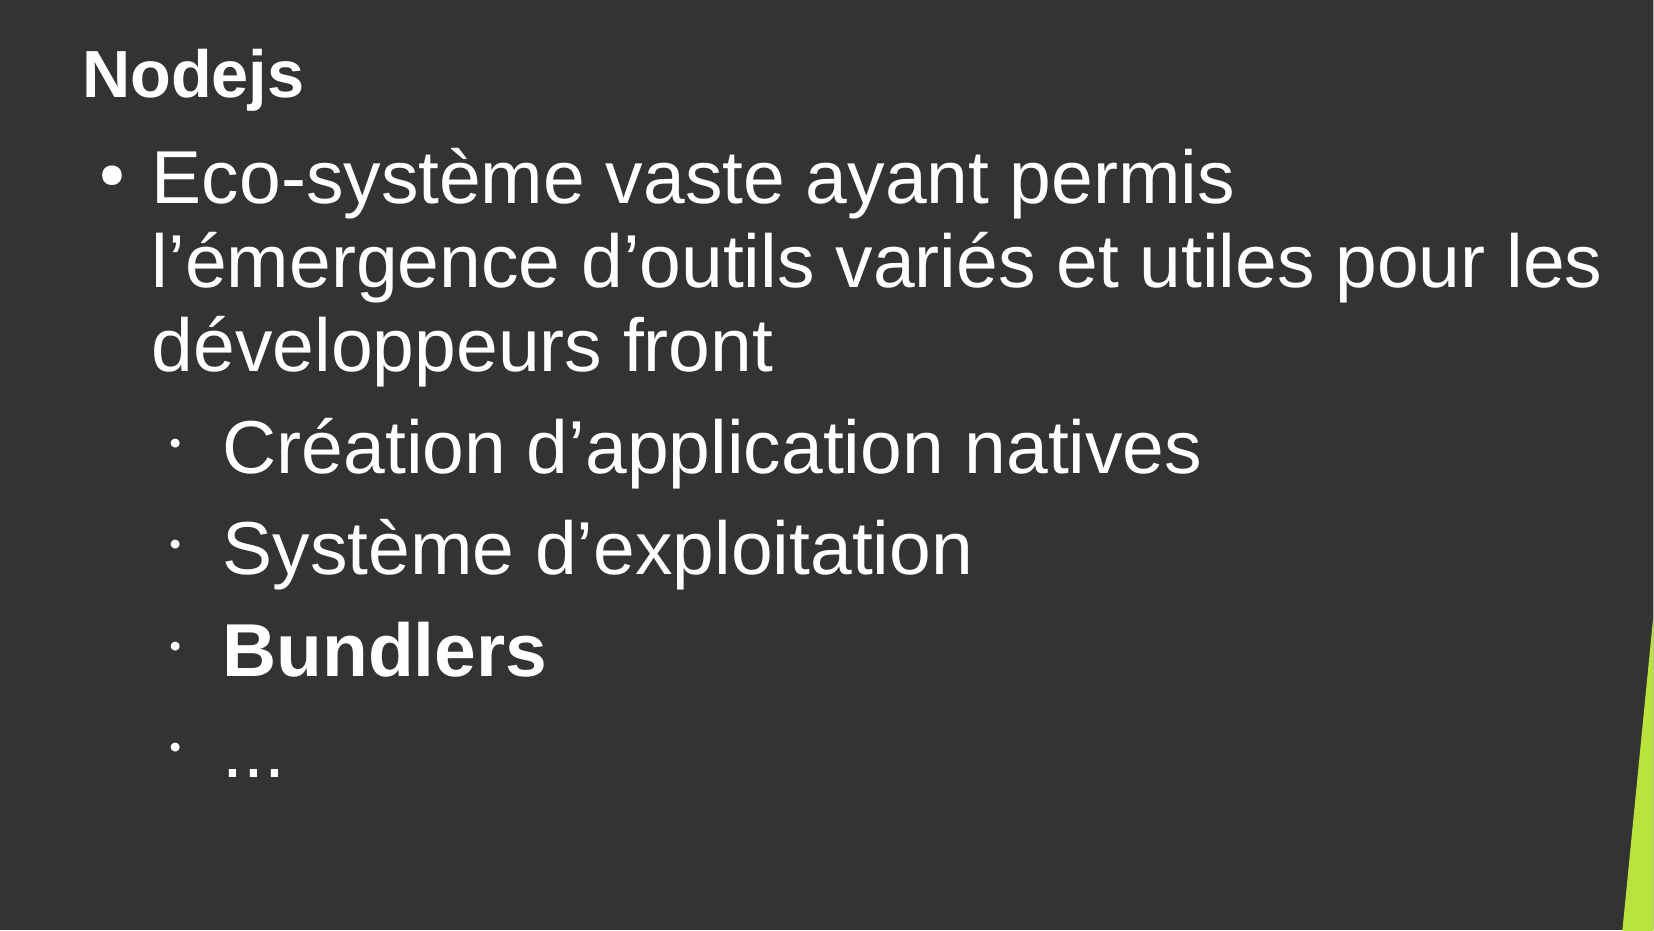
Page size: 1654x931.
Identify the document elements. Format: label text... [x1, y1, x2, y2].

list Eco-système vaste ayant permis l’émergence d’outils variés et utiles pour les développeurs front Création d’application natives Système d’exploitation Bundlers ... [80, 135, 1619, 827]
title Nodejs [82, 37, 1571, 112]
text_box [1622, 609, 1654, 931]
